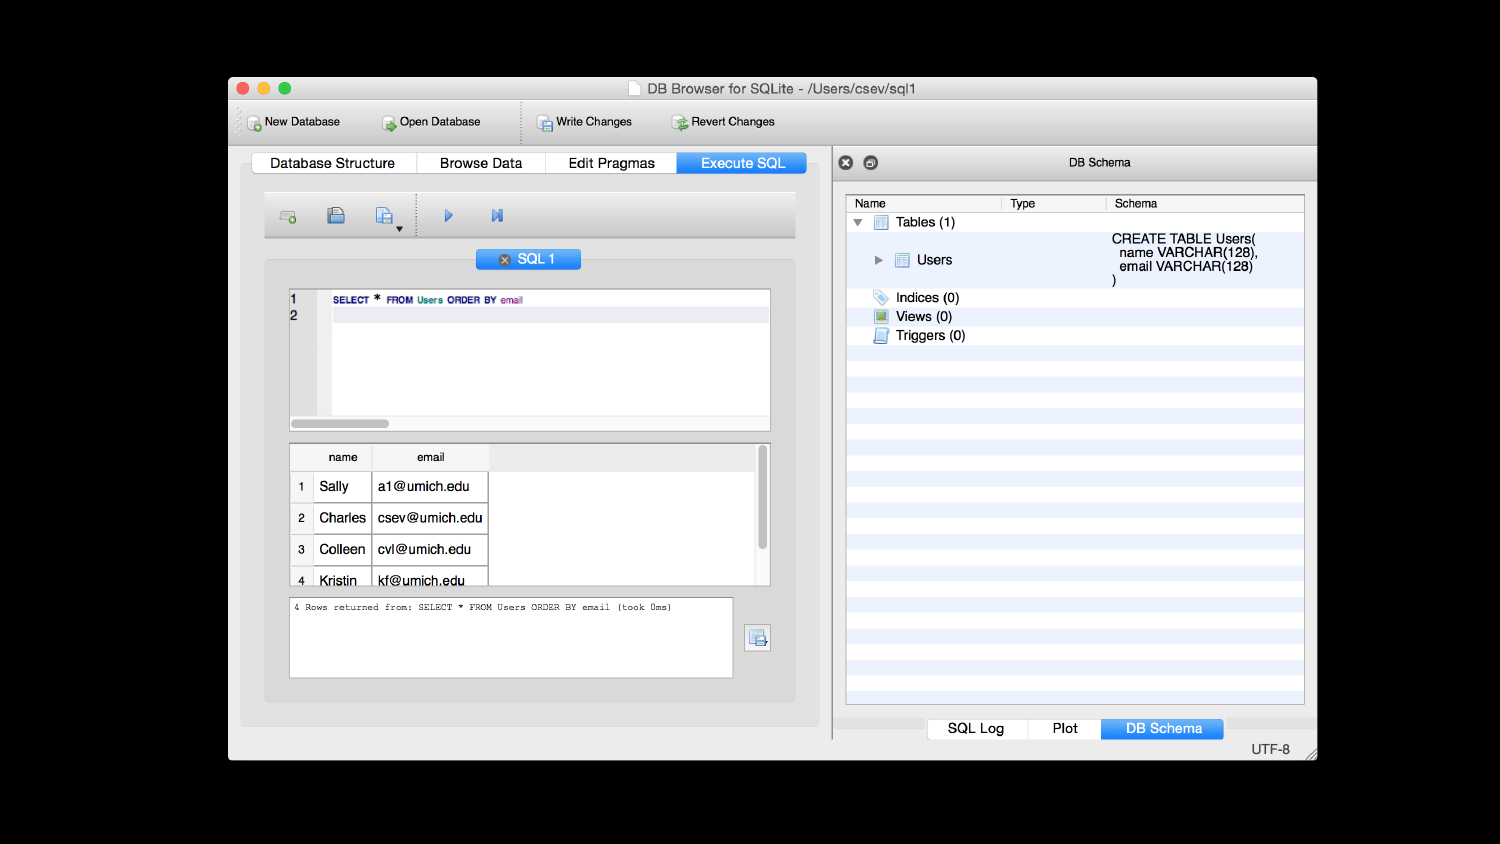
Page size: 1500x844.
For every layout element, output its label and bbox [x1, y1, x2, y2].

picture [169, 43, 1376, 844]
